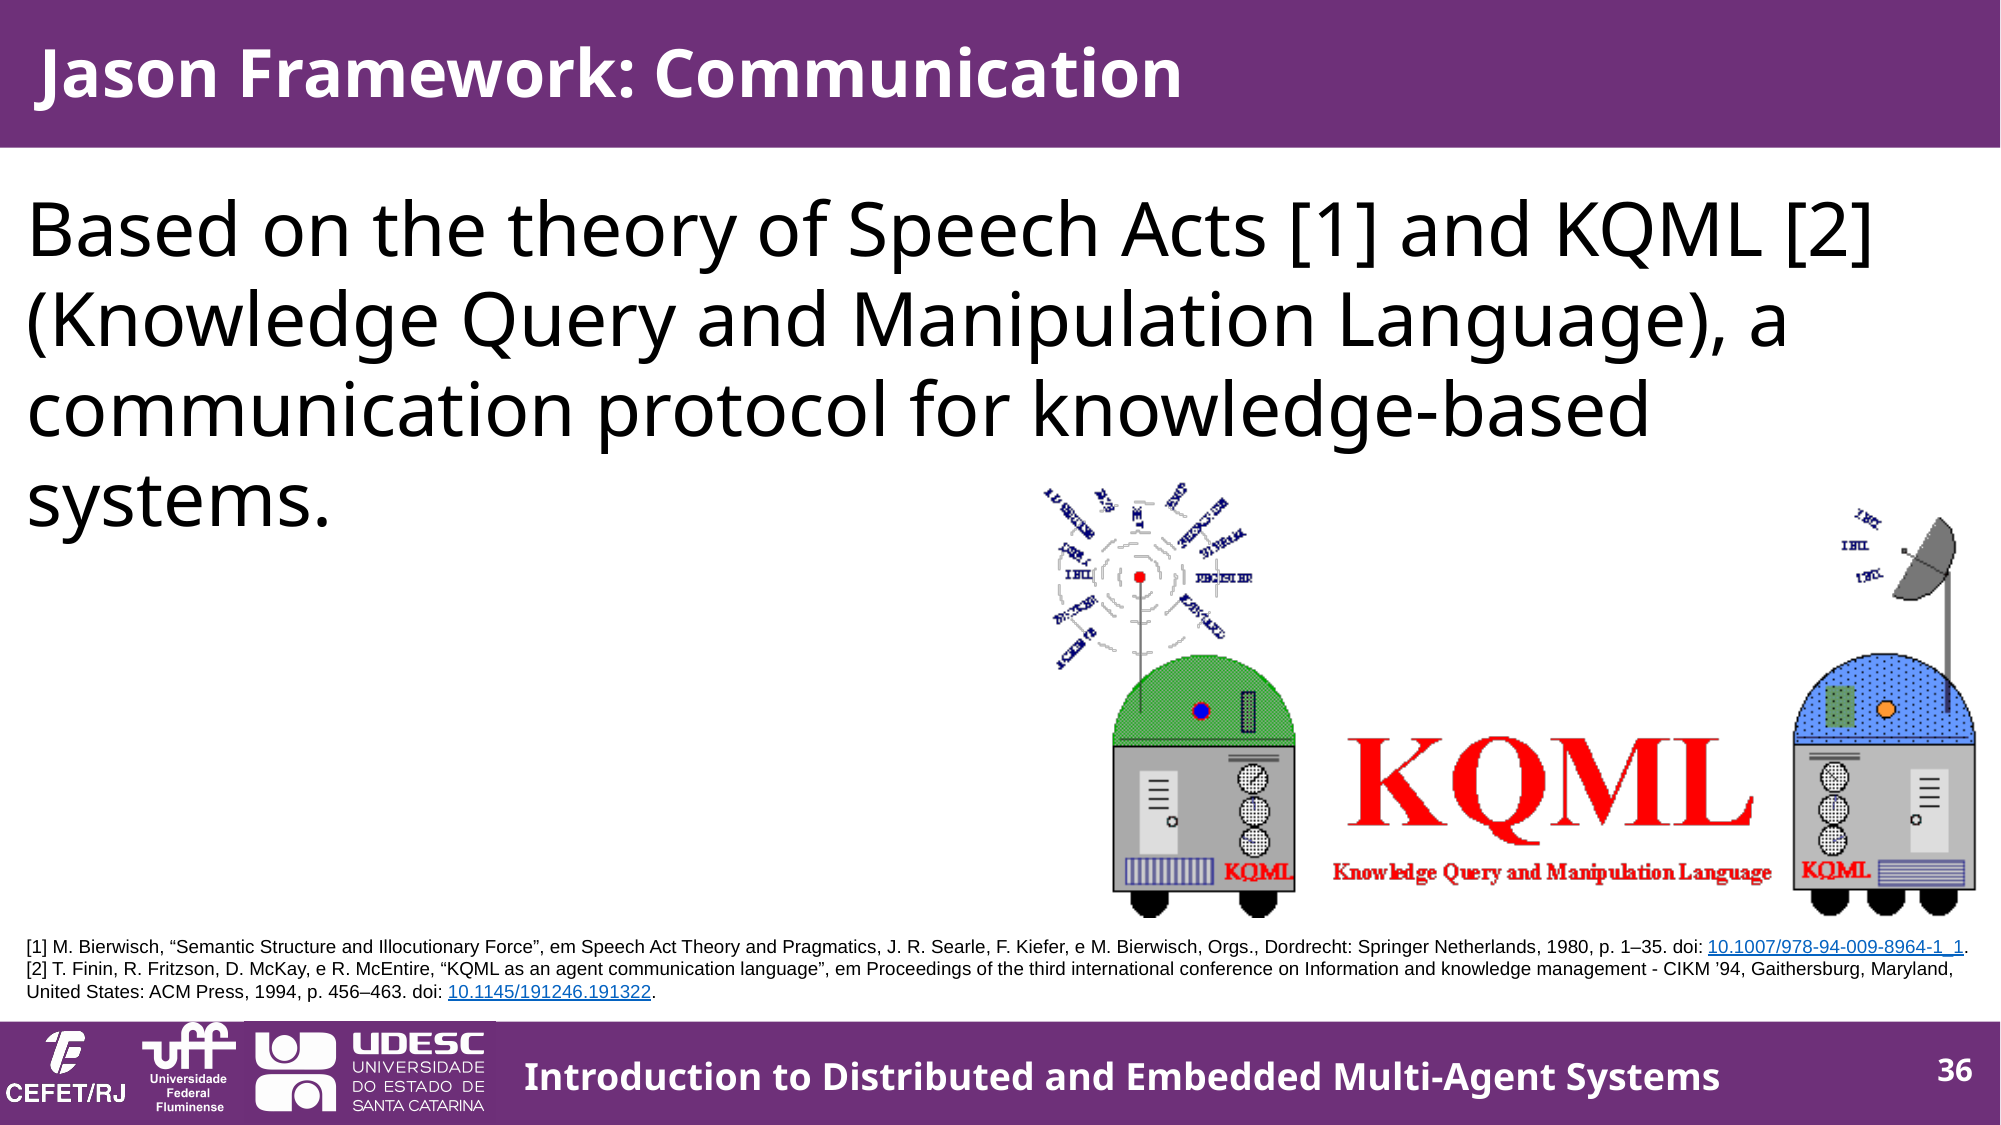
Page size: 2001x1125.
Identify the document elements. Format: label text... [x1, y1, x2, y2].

text_box [1] M. Bierwisch, “Semantic Structure and Illocutionary Force”, em Speech Act Theory and Pragmatics, J. R. Searle, F. Kiefer, e M. Bierwisch, Orgs., Dordrecht: Springer Netherlands, 1980, p. 1–35. doi: 10.1007/978-94-009-8964-1_1. [2] T. Finin, R. Fritzson, D. McKay, e R. McEntire, “KQML as an agent communication language”, em Proceedings of the third international conference on Information and knowledge management - CIKM ’94, Gaithersburg, Maryland, United States: ACM Press, 1994, p. 456–463. doi: 10.1145/191246.191322. [11, 927, 1994, 1044]
text_box Jason Framework: Communication [25, 23, 1999, 119]
picture [244, 1044, 496, 1123]
picture [141, 1044, 237, 1117]
picture [6, 1009, 125, 1125]
picture [1037, 478, 1978, 919]
text_box Based on the theory of Speech Acts [1] and KQML [2] (Knowledge Query and Manipulation Language), a communication protocol for knowledge-based systems. [11, 174, 1978, 550]
